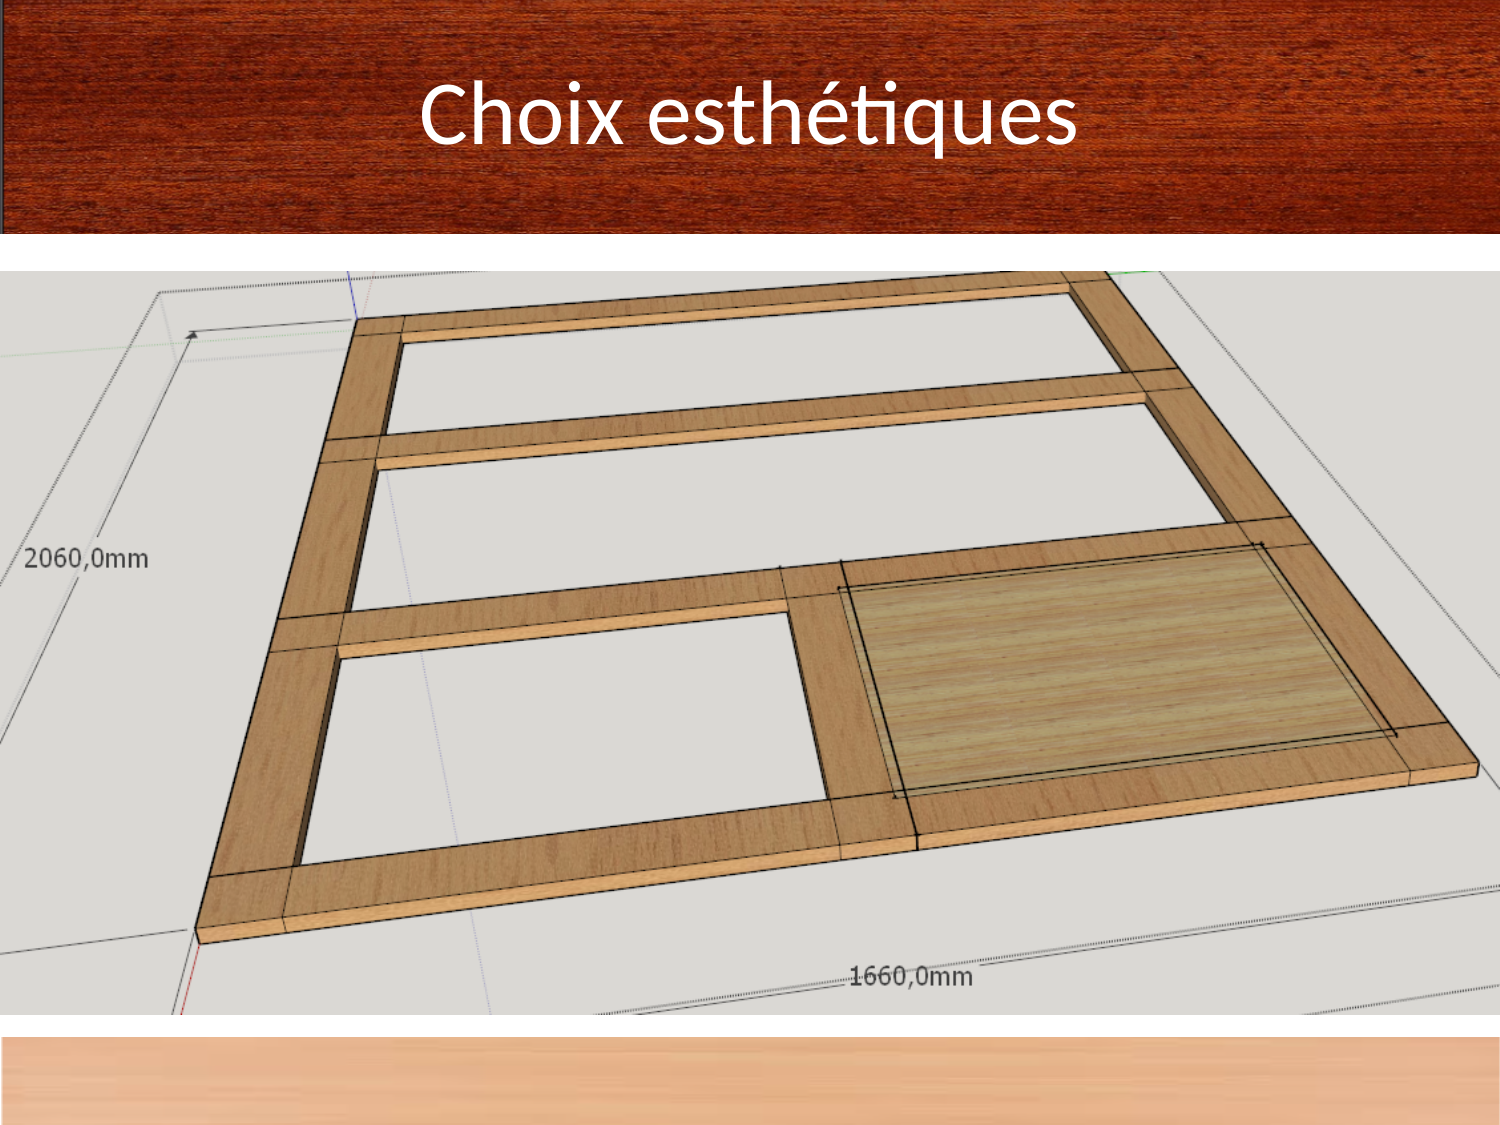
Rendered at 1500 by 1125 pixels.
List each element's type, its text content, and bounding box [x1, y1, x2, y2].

picture [3, 1037, 1499, 1125]
title Choix esthétiques [75, 45, 1425, 233]
picture [0, 0, 1500, 234]
picture [0, 271, 1500, 1015]
